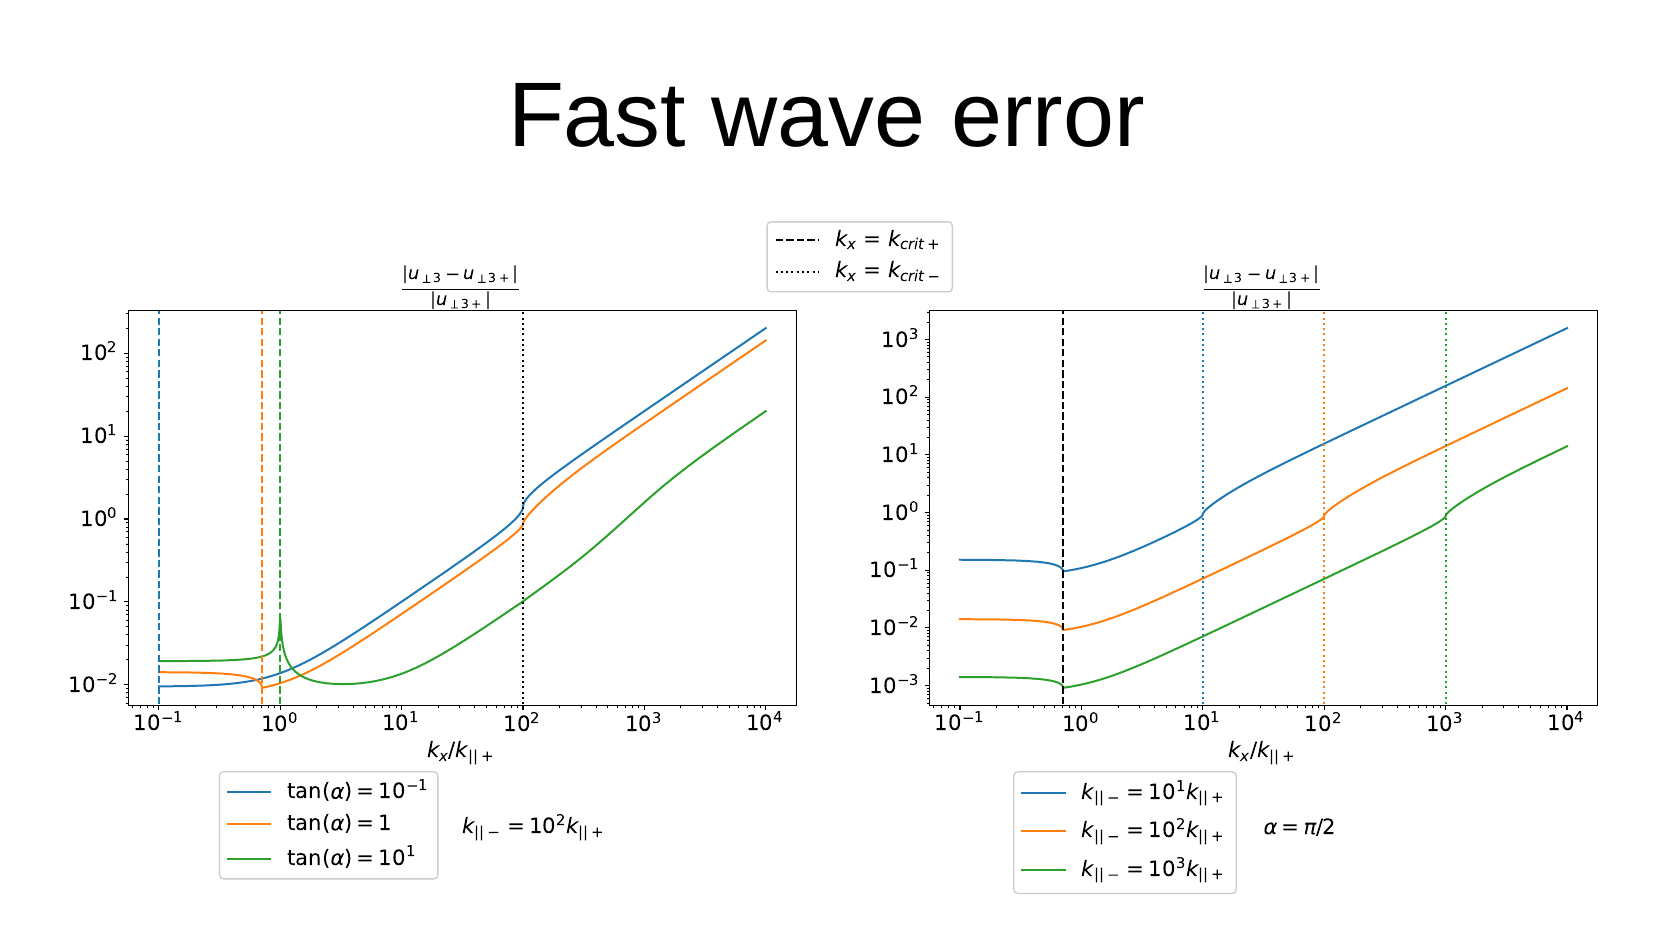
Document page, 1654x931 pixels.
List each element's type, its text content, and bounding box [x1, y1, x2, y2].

picture [59, 212, 1607, 904]
title Fast wave error [82, 37, 1571, 193]
